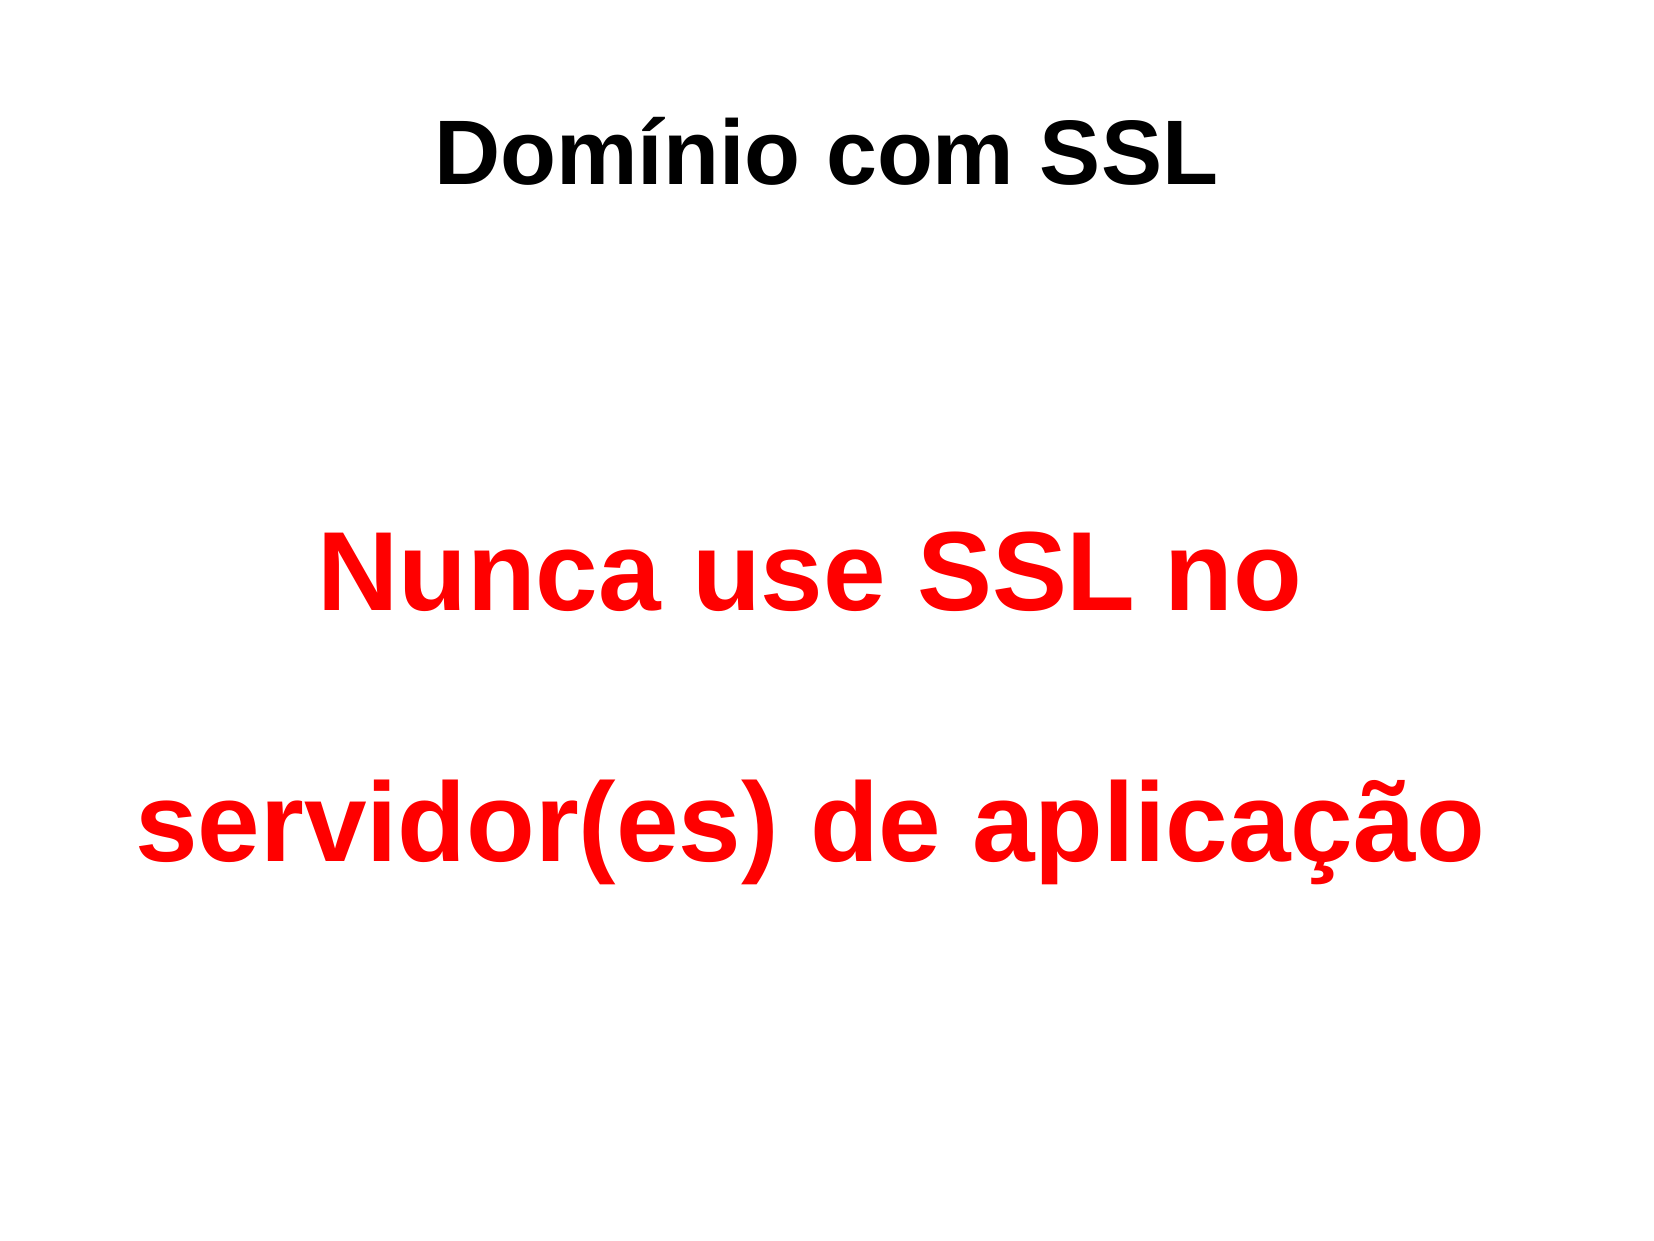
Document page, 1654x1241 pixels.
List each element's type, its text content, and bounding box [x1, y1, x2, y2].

list Nunca use SSL no servidor(es) de aplicação [82, 290, 1538, 1134]
title Domínio com SSL [82, 49, 1571, 257]
